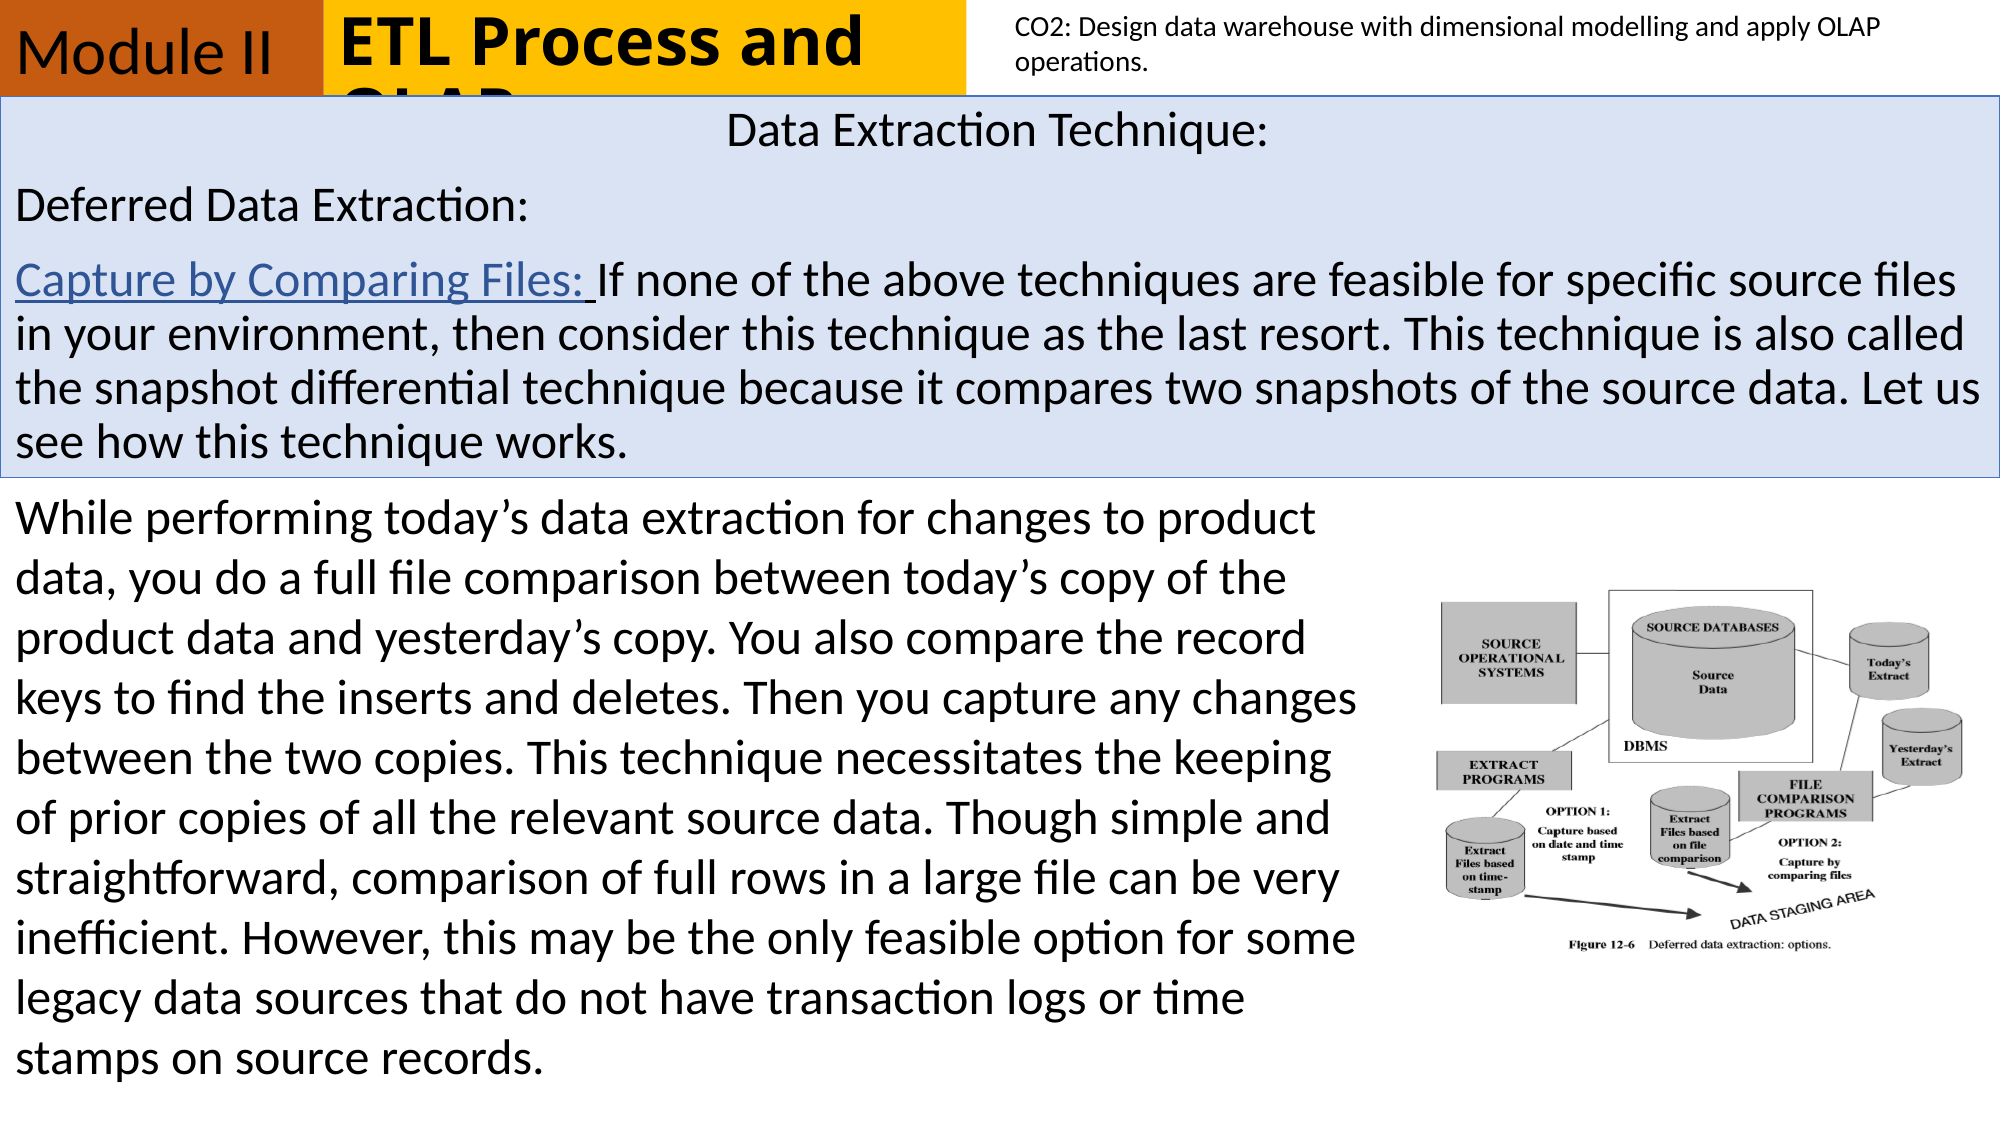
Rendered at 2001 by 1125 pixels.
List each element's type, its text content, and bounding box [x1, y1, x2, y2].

picture [1423, 574, 1969, 957]
text_box CO2: Design data warehouse with dimensional modelling and apply OLAP operations. [999, 0, 2000, 122]
subtitle Data Extraction Technique: Deferred Data Extraction: Capture by Comparing Files: If none of the above techniques are feasible for specific source files in your environment, then consider this technique as the last resort. This technique is also called the snapshot differential technique because it compares two snapshots of the source data. Let us see how this technique works. [0, 95, 2000, 478]
text_box While performing today’s data extraction for changes to product data, you do a full file comparison between today’s copy of the product data and yesterday’s copy. You also compare the record keys to find the inserts and deletes. Then you capture any changes between the two copies. This technique necessitates the keeping of prior copies of all the relevant source data. Though simple and straightforward, comparison of full rows in a large file can be very inefficient. However, this may be the only feasible option for some legacy data sources that do not have transaction logs or time stamps on source records. [0, 478, 1392, 1093]
title ETL Process and OLAP: [324, 0, 967, 95]
text_box Module II [0, 0, 324, 96]
